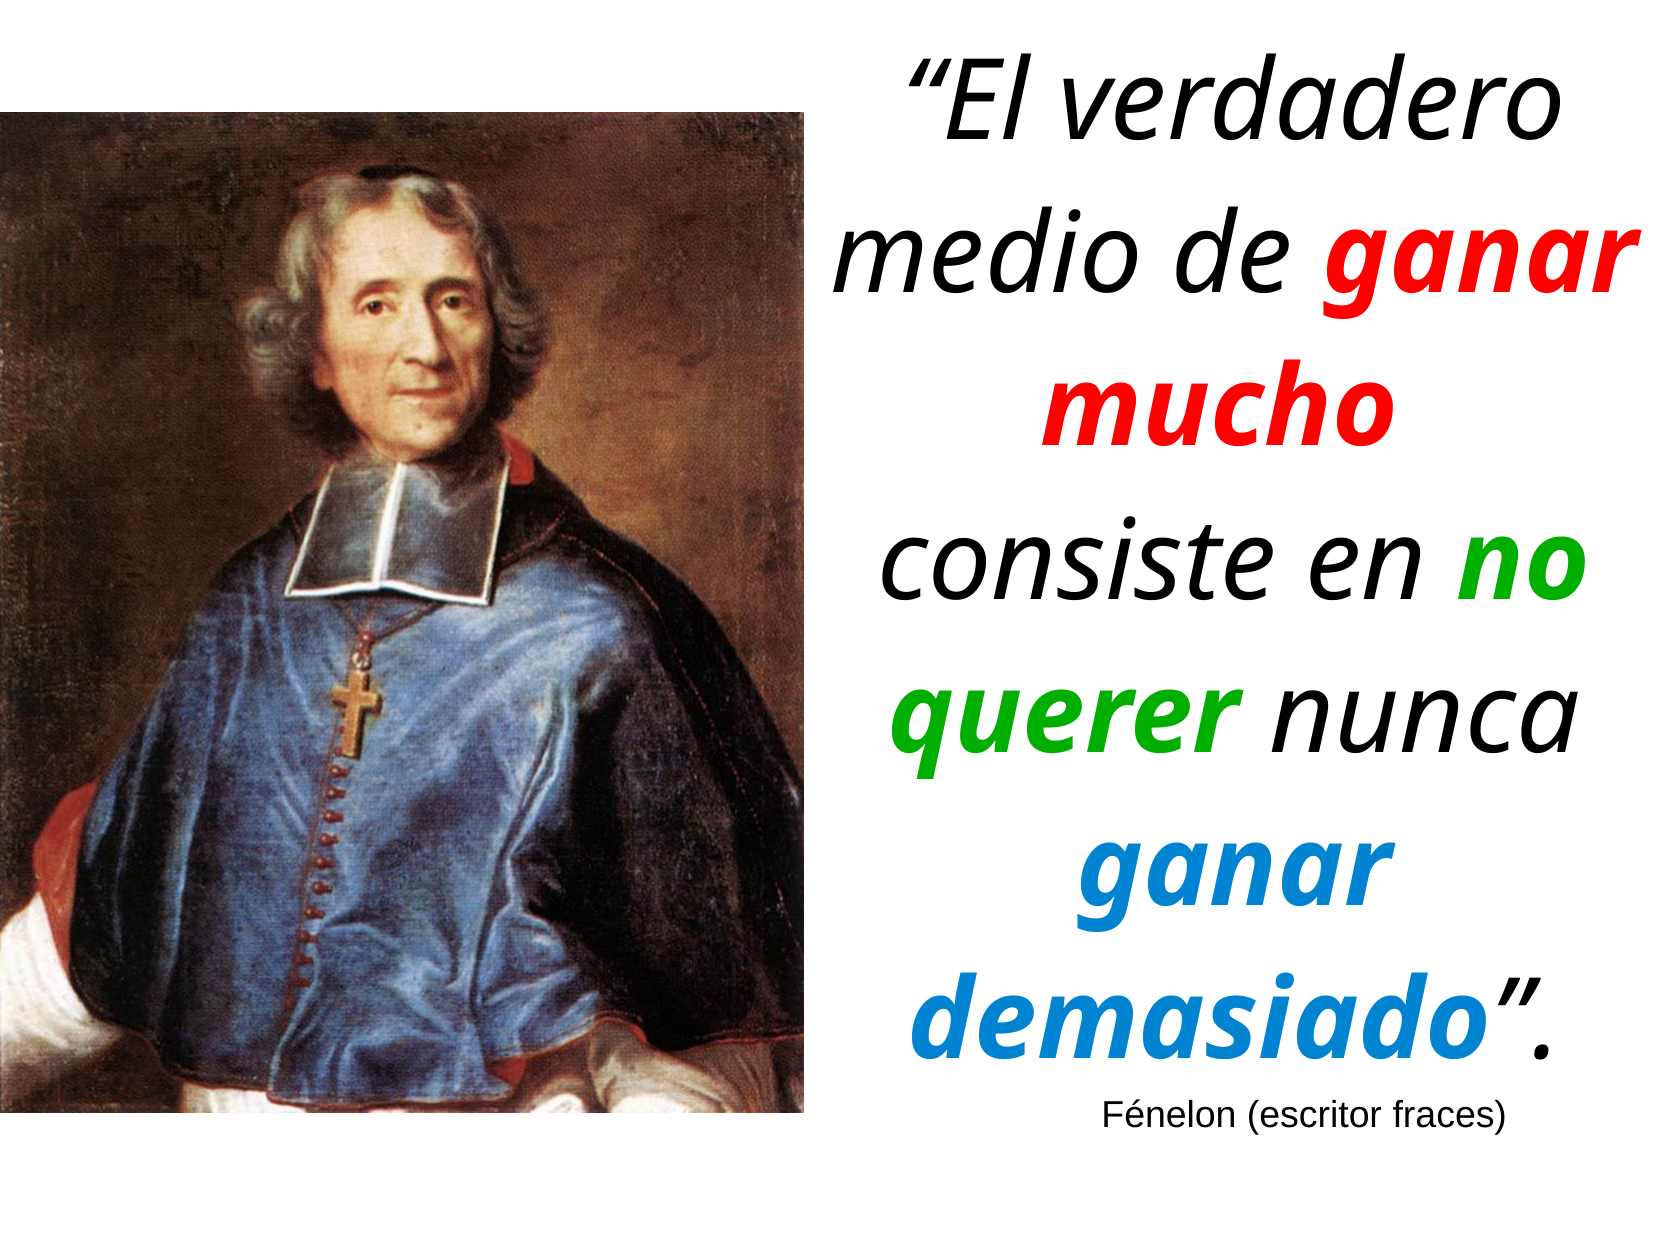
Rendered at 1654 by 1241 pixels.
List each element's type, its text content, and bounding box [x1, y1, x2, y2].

picture [0, 112, 804, 1113]
text_box “El verdadero medio de ganar mucho consiste en no querer nunca ganar demasiado”. [803, 11, 1654, 984]
text_box Fénelon (escritor fraces) [1086, 1086, 1654, 1144]
